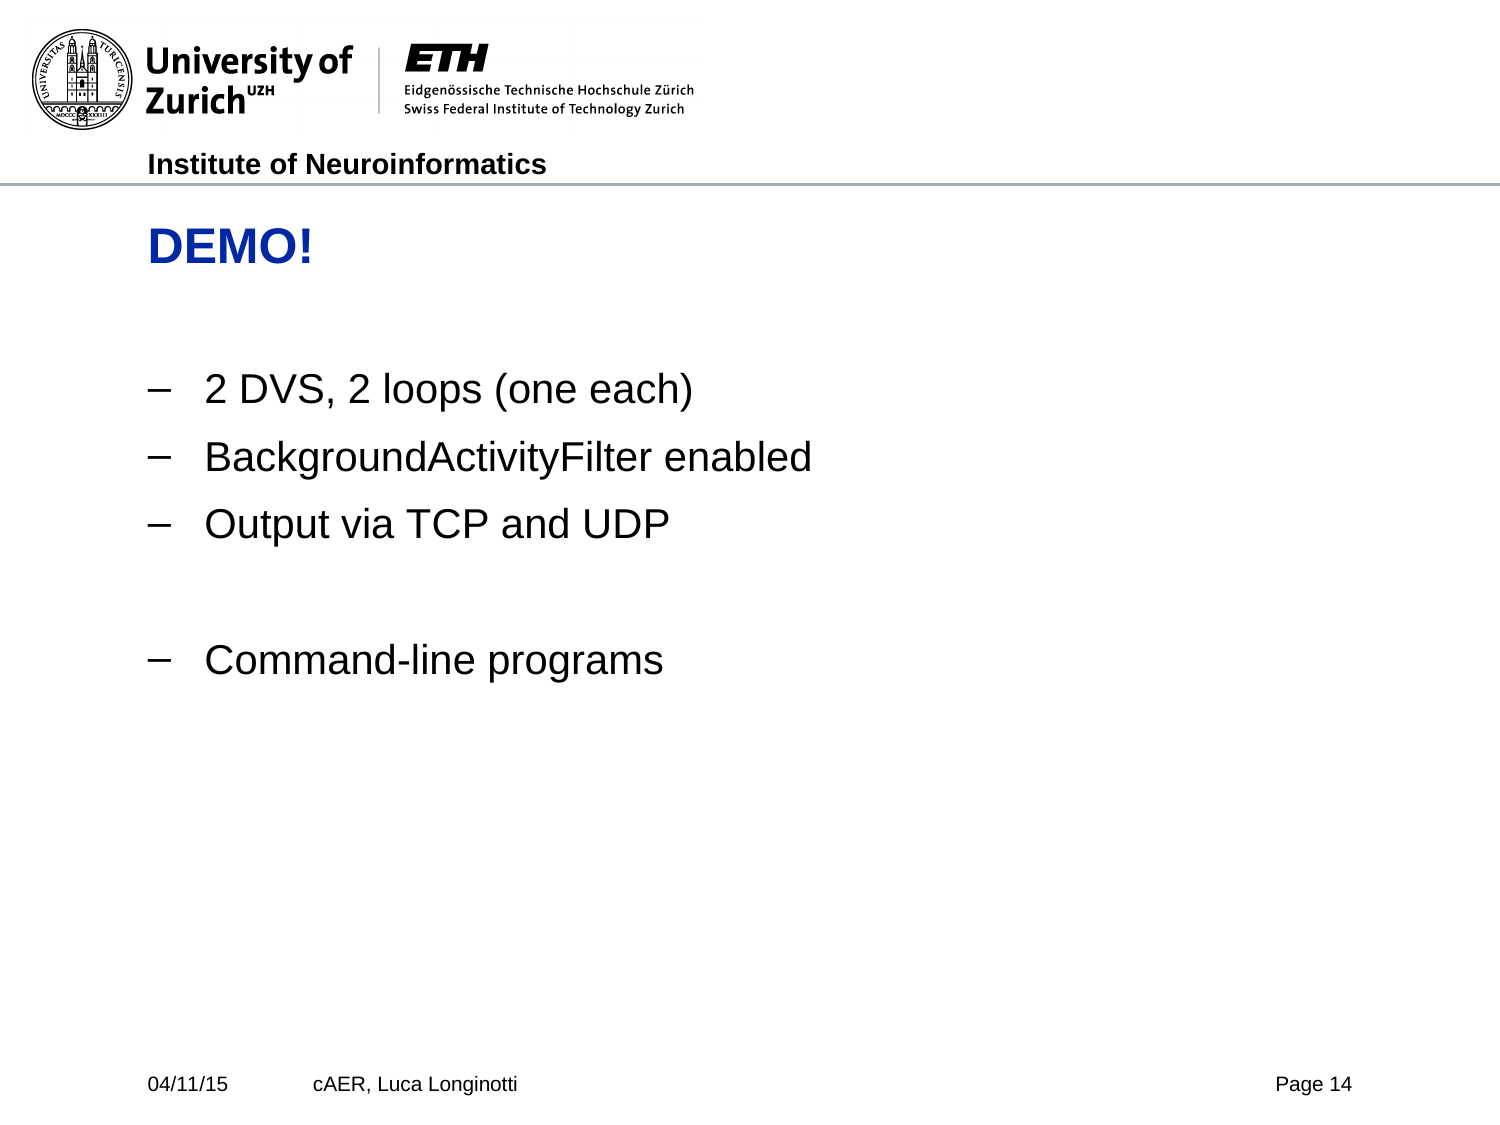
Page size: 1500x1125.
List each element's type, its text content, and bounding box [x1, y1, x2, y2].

picture [26, 23, 704, 136]
list 2 DVS, 2 loops (one each) BackgroundActivityFilter enabled Output via TCP and UDP Command-line programs [147, 361, 1353, 1015]
title DEMO! [147, 208, 1353, 335]
